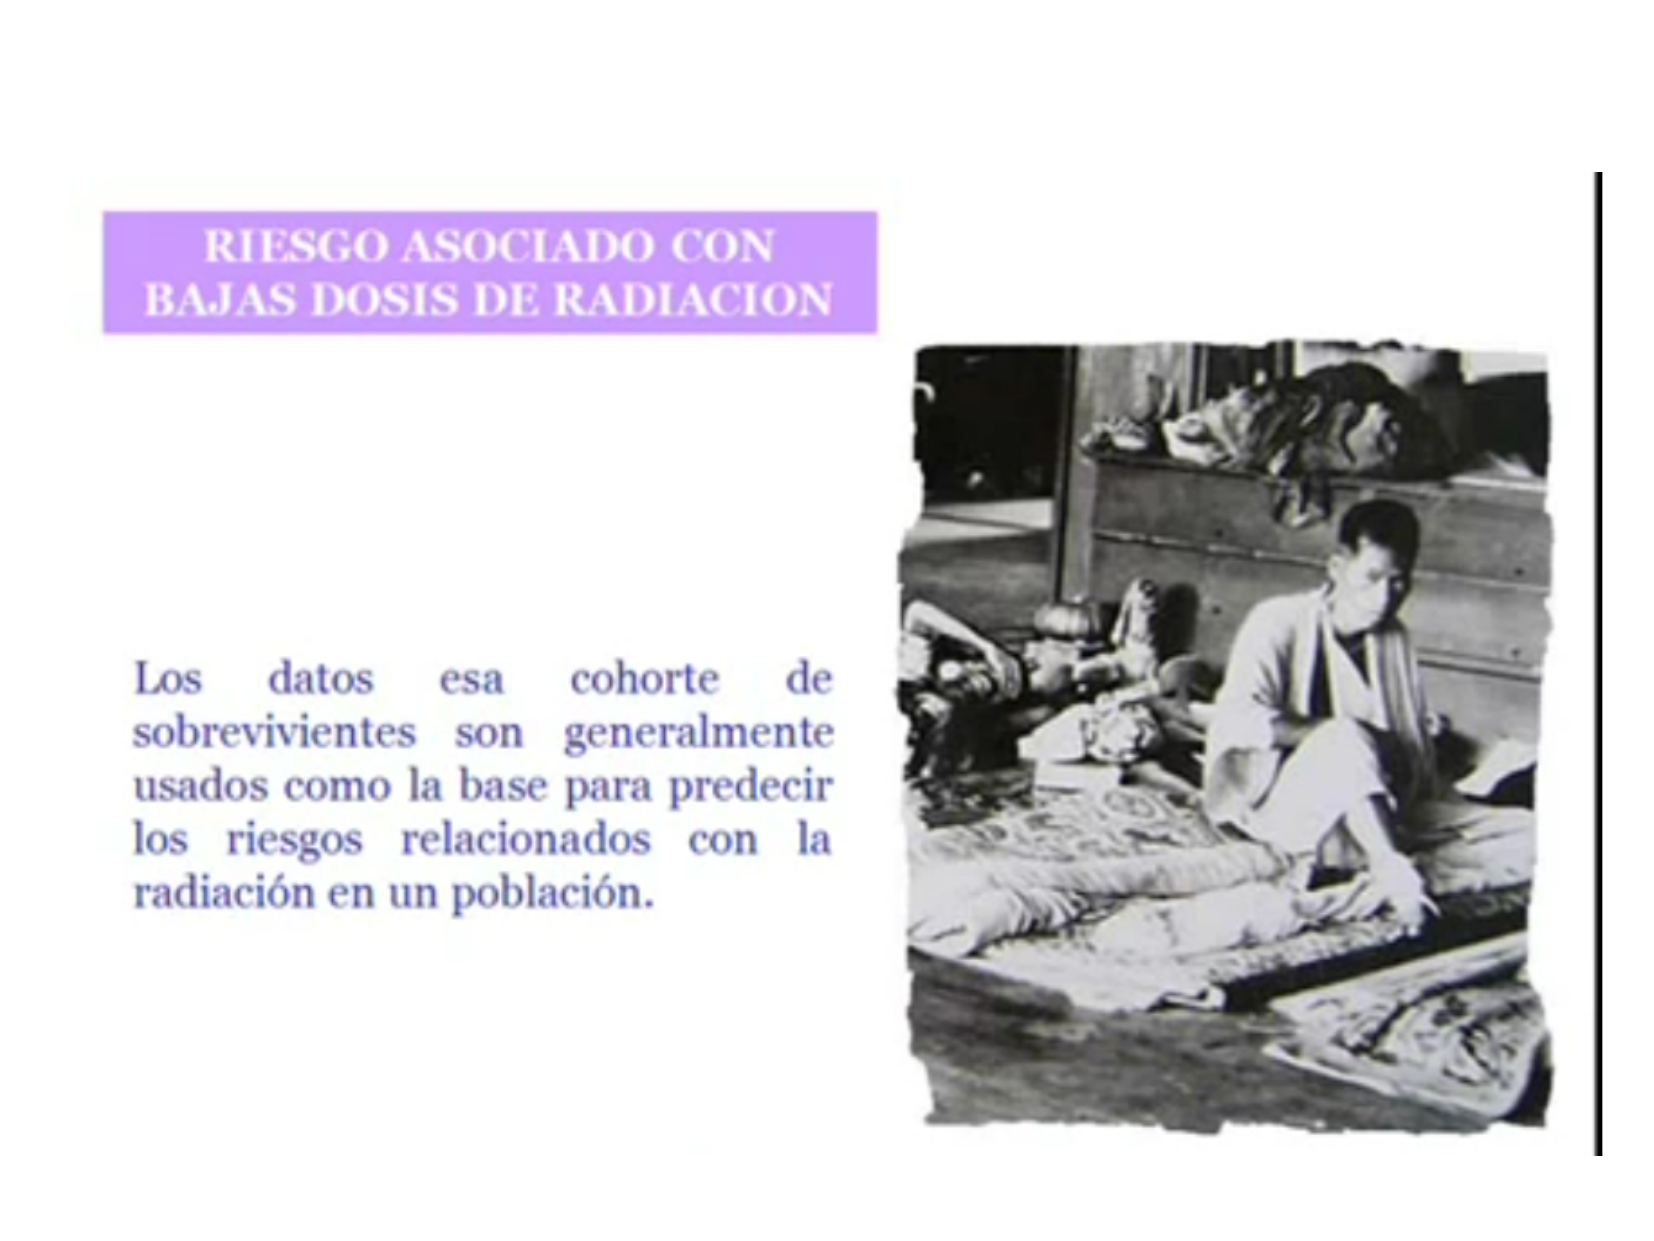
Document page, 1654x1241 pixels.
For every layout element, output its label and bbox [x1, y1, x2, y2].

picture [42, 172, 1603, 1156]
